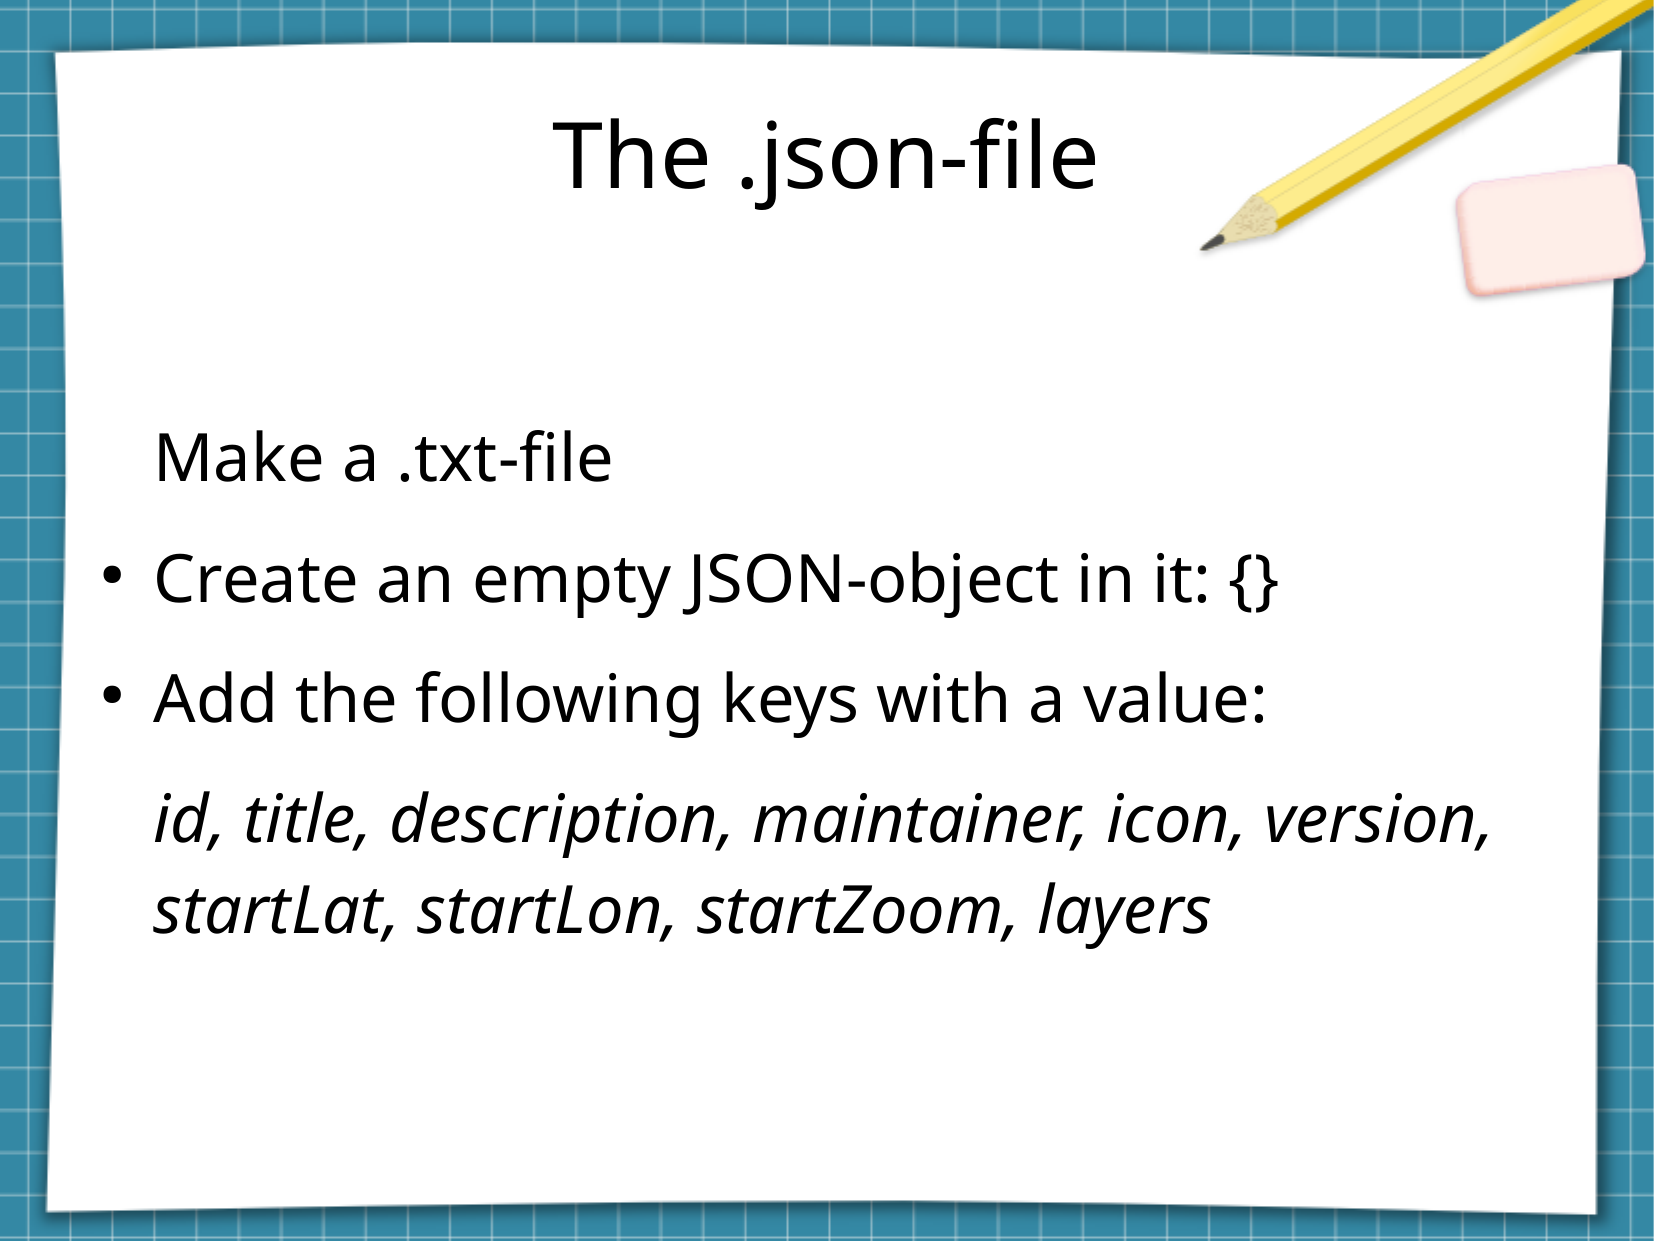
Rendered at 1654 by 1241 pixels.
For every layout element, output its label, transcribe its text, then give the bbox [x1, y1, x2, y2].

title The .json-file [82, 49, 1571, 257]
list Make a .txt-file Create an empty JSON-object in it: {} Add the following keys with a value: id, title, description, maintainer, icon, version, startLat, startLon, startZoom, layers [82, 290, 1571, 1010]
picture [0, 0, 1654, 1241]
